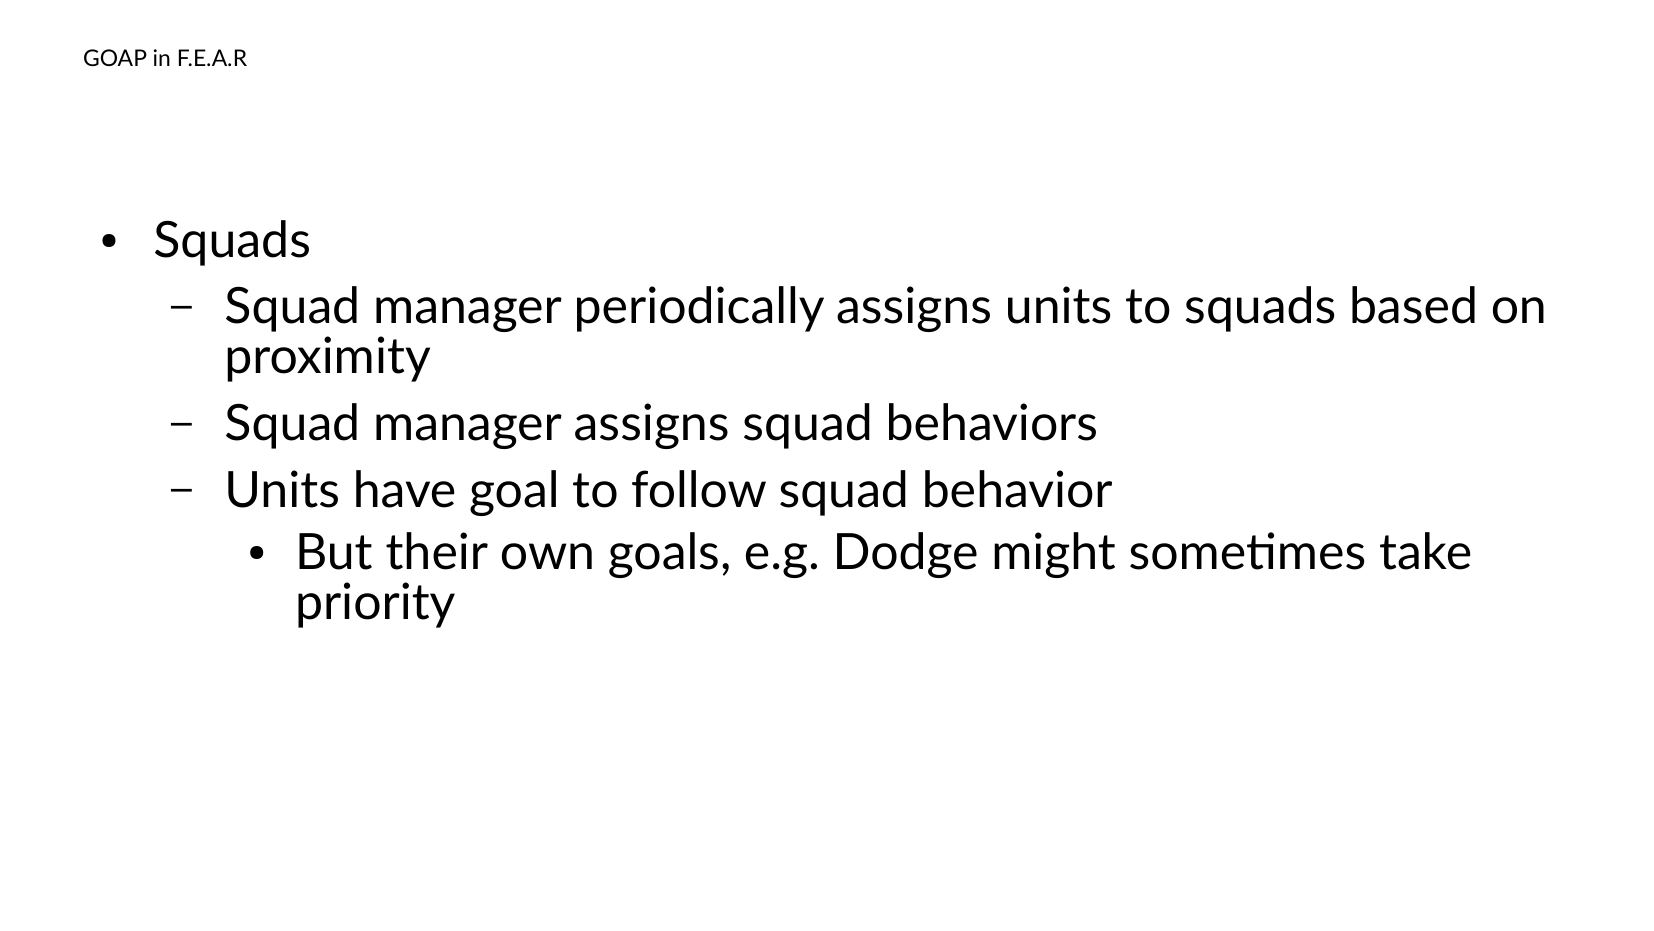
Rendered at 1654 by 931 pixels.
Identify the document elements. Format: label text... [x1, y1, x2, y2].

list Squads Squad manager periodically assigns units to squads based on proximity Squad manager assigns squad behaviors Units have goal to follow squad behavior But their own goals, e.g. Dodge might sometimes take priority [82, 217, 1571, 839]
title GOAP in F.E.A.R [83, 0, 1571, 119]
